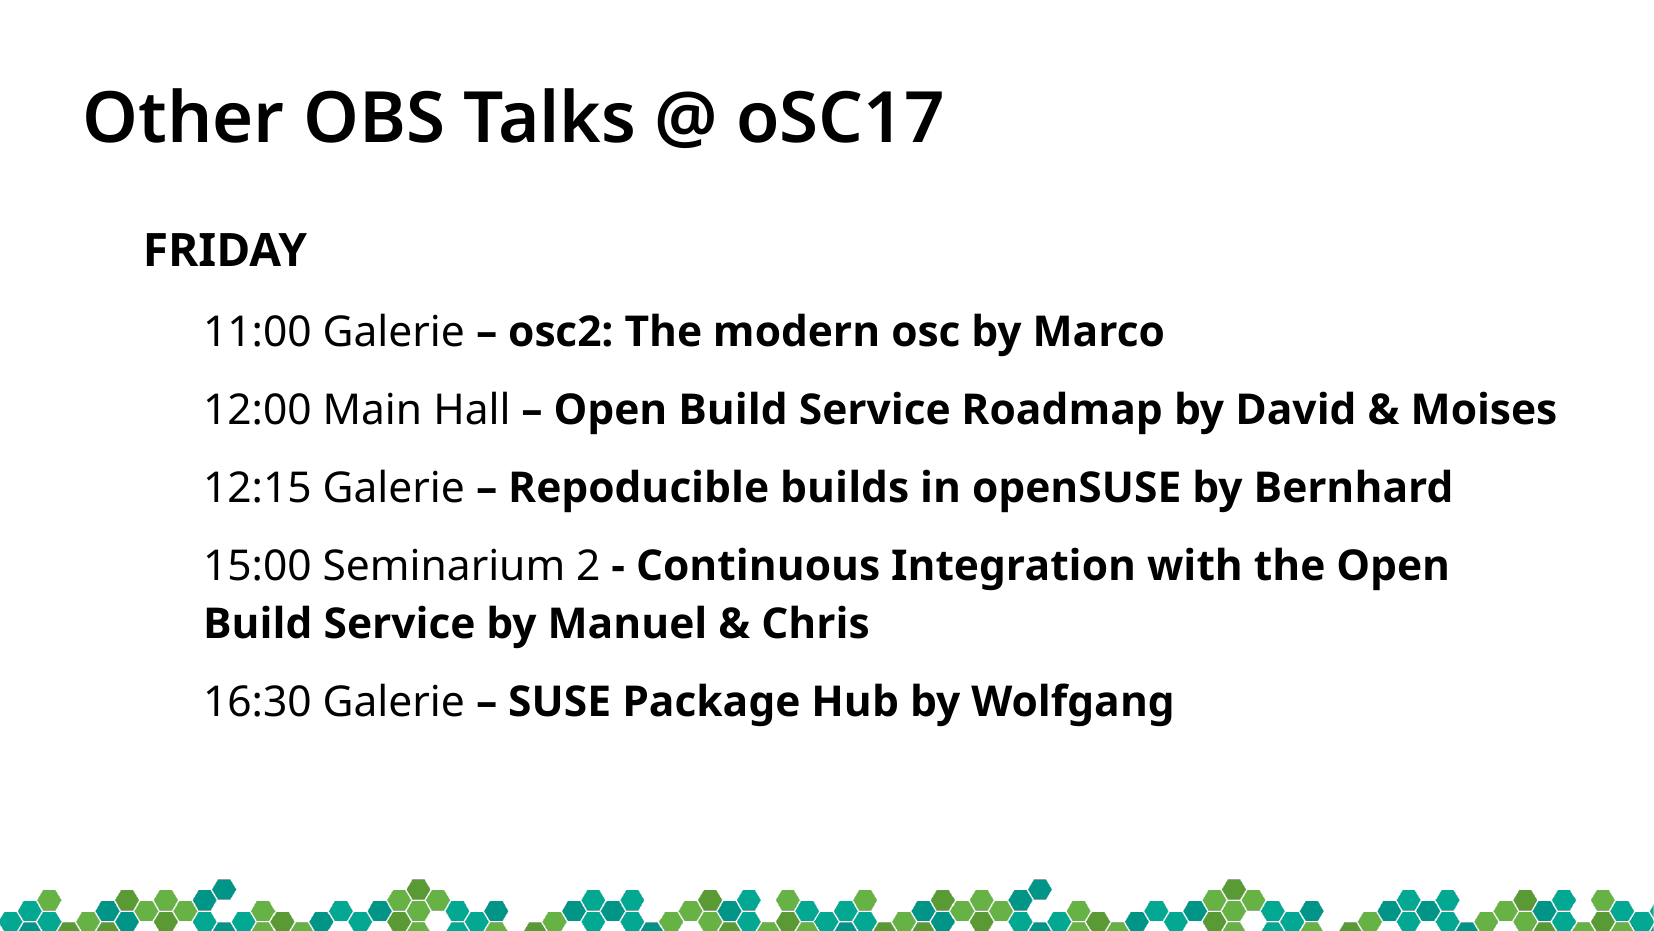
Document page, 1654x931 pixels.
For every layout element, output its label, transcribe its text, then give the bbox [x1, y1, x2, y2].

list FRIDAY 11:00 Galerie – osc2: The modern osc by Marco 12:00 Main Hall – Open Build Service Roadmap by David & Moises 12:15 Galerie – Repoducible builds in openSUSE by Bernhard 15:00 Seminarium 2 - Continuous Integration with the Open Build Service by Manuel & Chris 16:30 Galerie – SUSE Package Hub by Wolfgang [82, 217, 1571, 758]
title Other OBS Talks @ oSC17 [82, 37, 1571, 193]
picture [0, 871, 1654, 931]
